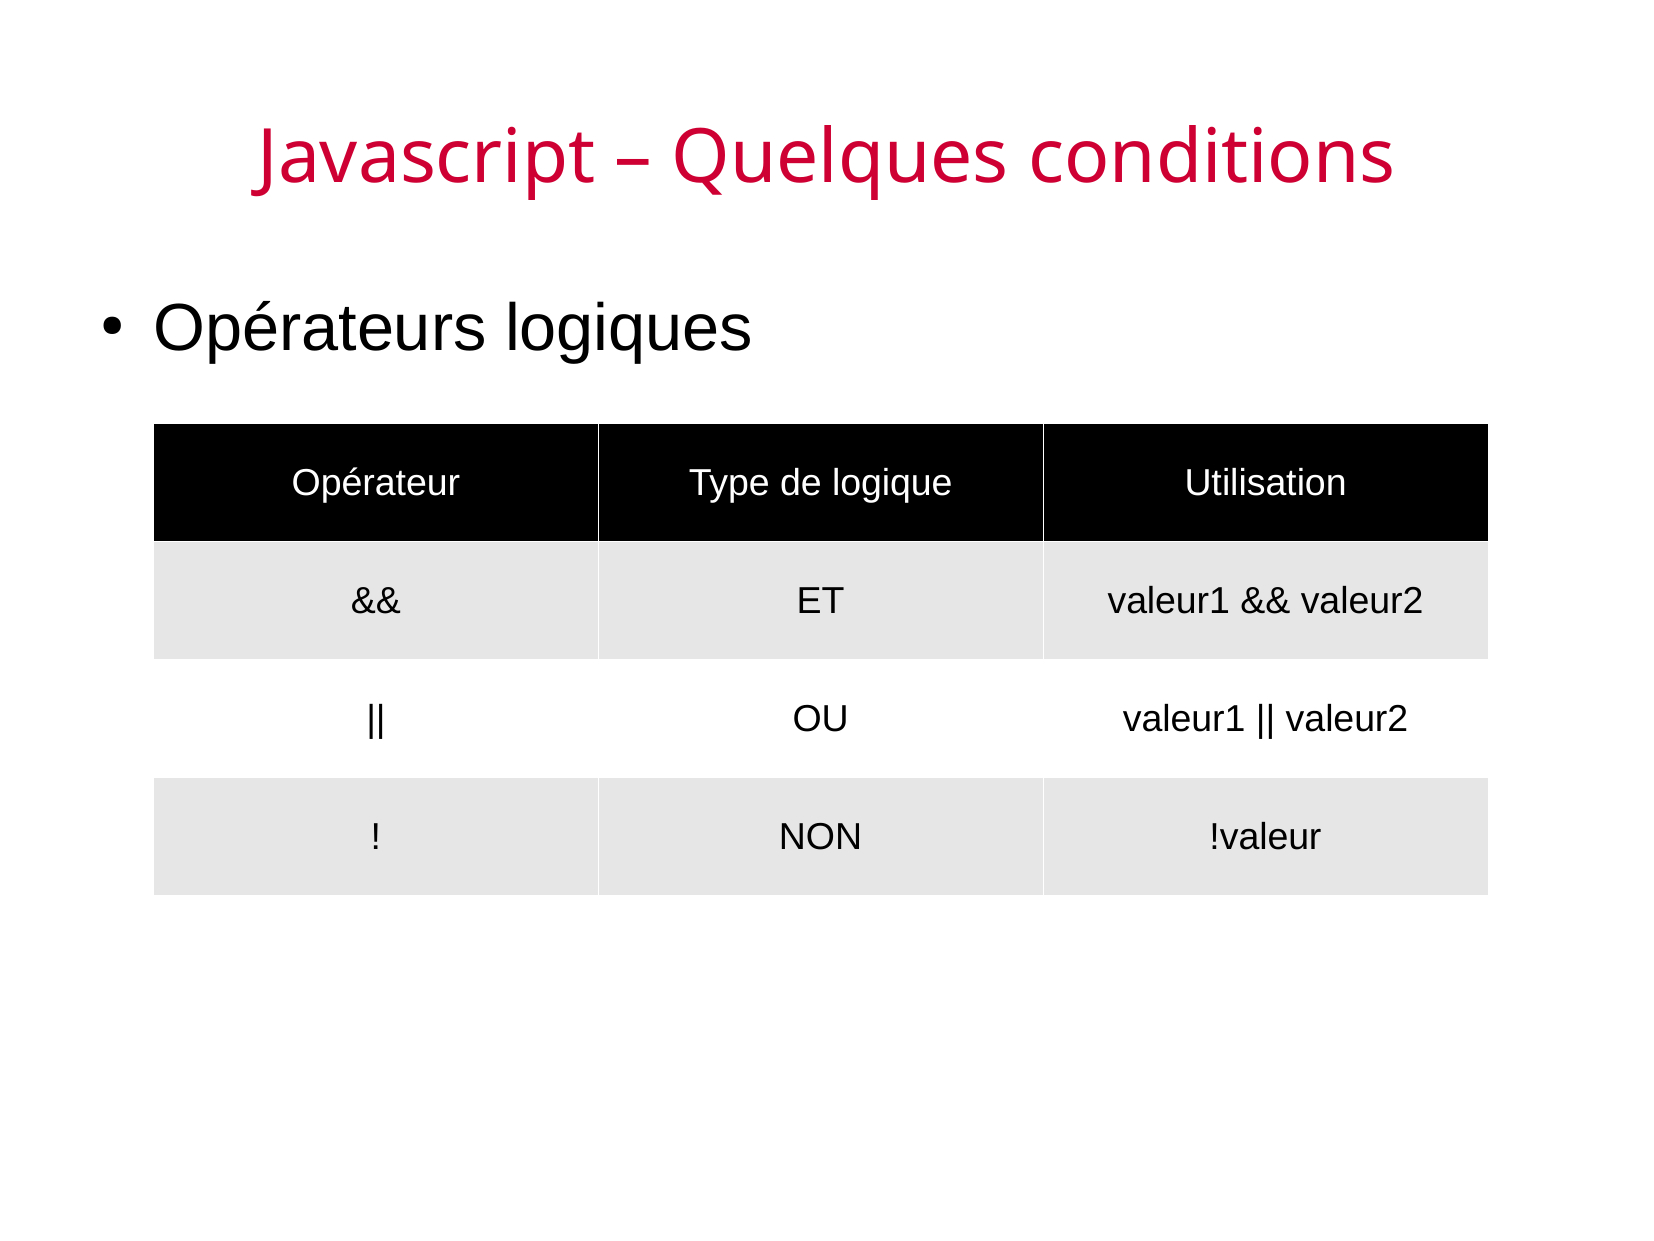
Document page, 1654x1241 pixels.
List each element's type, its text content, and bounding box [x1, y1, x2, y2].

table_cell && [154, 542, 598, 659]
table_cell NON [599, 778, 1043, 895]
title Javascript – Quelques conditions [82, 49, 1571, 257]
list Opérateurs logiques [82, 290, 1571, 1010]
table_cell || [154, 660, 598, 777]
table_cell valeur1 || valeur2 [1044, 660, 1488, 777]
table_header Opérateur [154, 424, 598, 541]
table_cell valeur1 && valeur2 [1044, 542, 1488, 659]
table_cell ET [599, 542, 1043, 659]
table_cell !valeur [1044, 778, 1488, 895]
table_cell OU [599, 660, 1043, 777]
table_cell ! [154, 778, 598, 895]
table_header Utilisation [1044, 424, 1488, 541]
table_header Type de logique [599, 424, 1043, 541]
